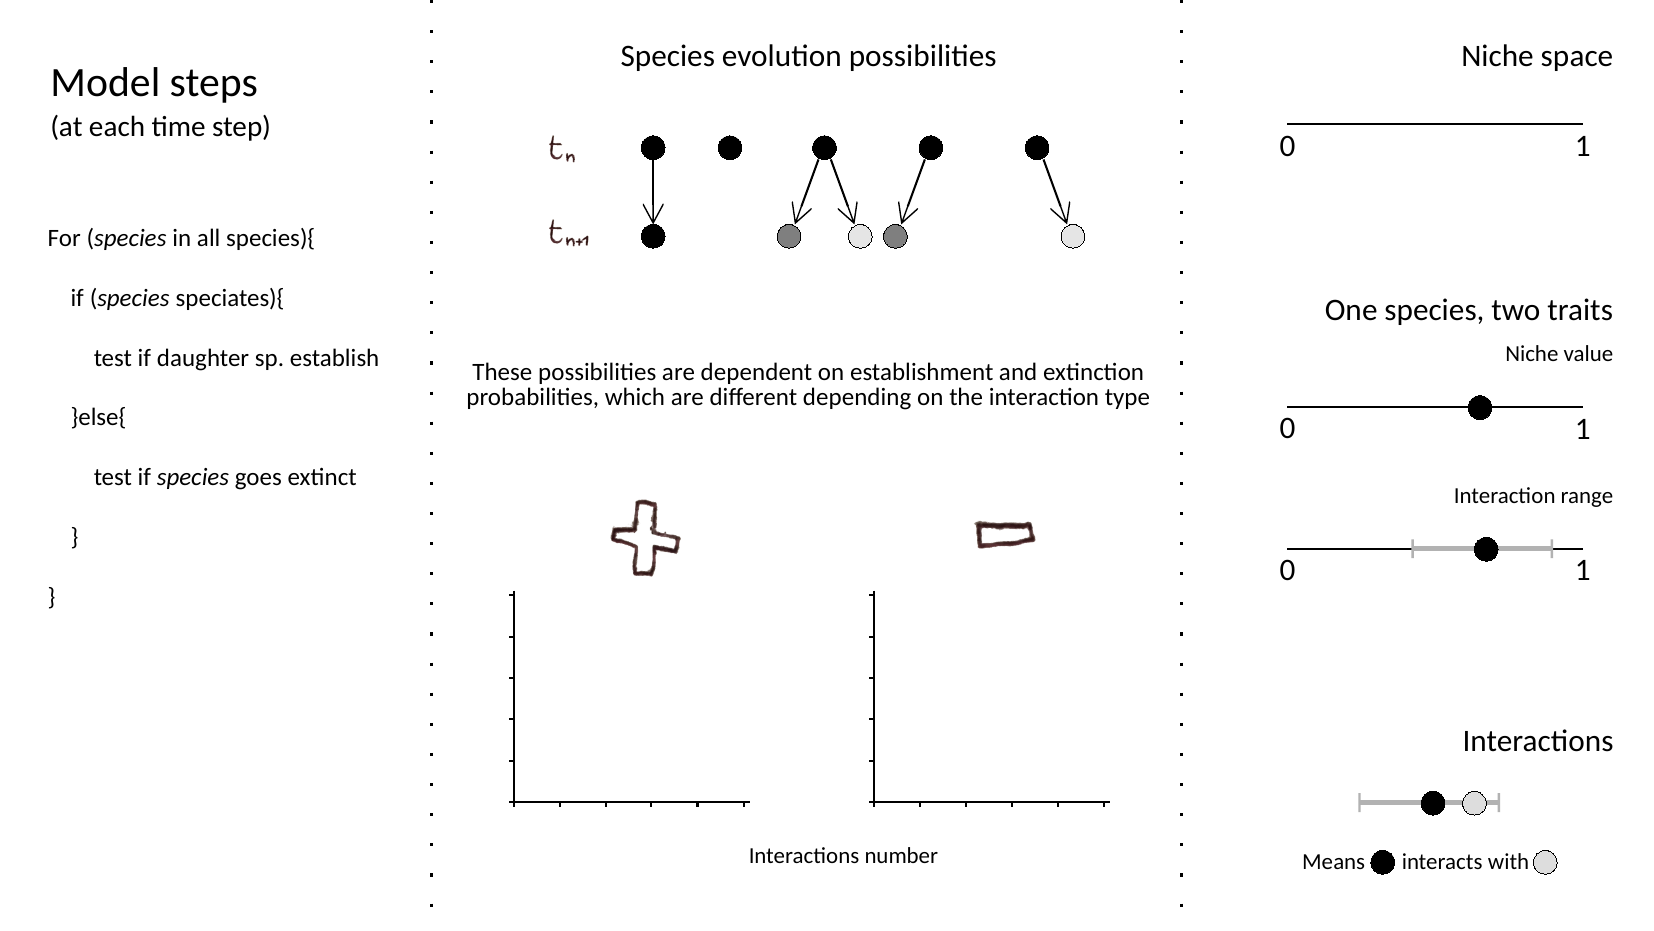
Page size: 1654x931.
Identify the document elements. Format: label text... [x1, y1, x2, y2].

picture [602, 496, 687, 579]
text_box For (species in all species){ if (species speciates){ test if daughter sp. establish }else{ test if species goes extinct } } [32, 213, 719, 618]
text_box 1 [1559, 408, 1607, 455]
text_box [641, 135, 666, 160]
text_box [1474, 537, 1499, 562]
text_box [919, 135, 943, 160]
text_box Interactions [1263, 720, 1629, 767]
text_box [641, 224, 666, 249]
text_box [777, 224, 801, 249]
text_box Niche value [1263, 336, 1629, 383]
text_box Means interacts with [1287, 844, 1571, 891]
text_box [1462, 791, 1487, 816]
text_box These possibilities are dependent on establishment and extinction probabilities, which are different depending on the interaction type [448, 354, 1170, 432]
text_box 0 [1263, 549, 1312, 596]
text_box Interactions number [661, 838, 1026, 885]
text_box [1061, 224, 1085, 249]
text_box [1468, 395, 1492, 406]
text_box 0 [1263, 125, 1312, 172]
text_box [1421, 791, 1445, 816]
text_box [1533, 850, 1558, 875]
picture [543, 131, 599, 170]
text_box [1468, 408, 1492, 420]
text_box [848, 224, 873, 249]
text_box [1370, 850, 1395, 875]
text_box [812, 135, 837, 160]
text_box One species, two traits [1263, 289, 1629, 336]
text_box 1 [1559, 125, 1607, 172]
text_box 0 [1263, 408, 1312, 455]
text_box Niche space [1263, 35, 1629, 82]
picture [543, 215, 599, 254]
text_box [883, 224, 908, 249]
text_box Species evolution possibilities [448, 35, 1170, 113]
text_box 1 [1559, 549, 1607, 597]
text_box Model steps (at each time step) [35, 30, 956, 151]
text_box Interaction range [1263, 478, 1629, 525]
text_box [718, 135, 742, 160]
text_box [1025, 135, 1049, 160]
picture [968, 513, 1043, 556]
